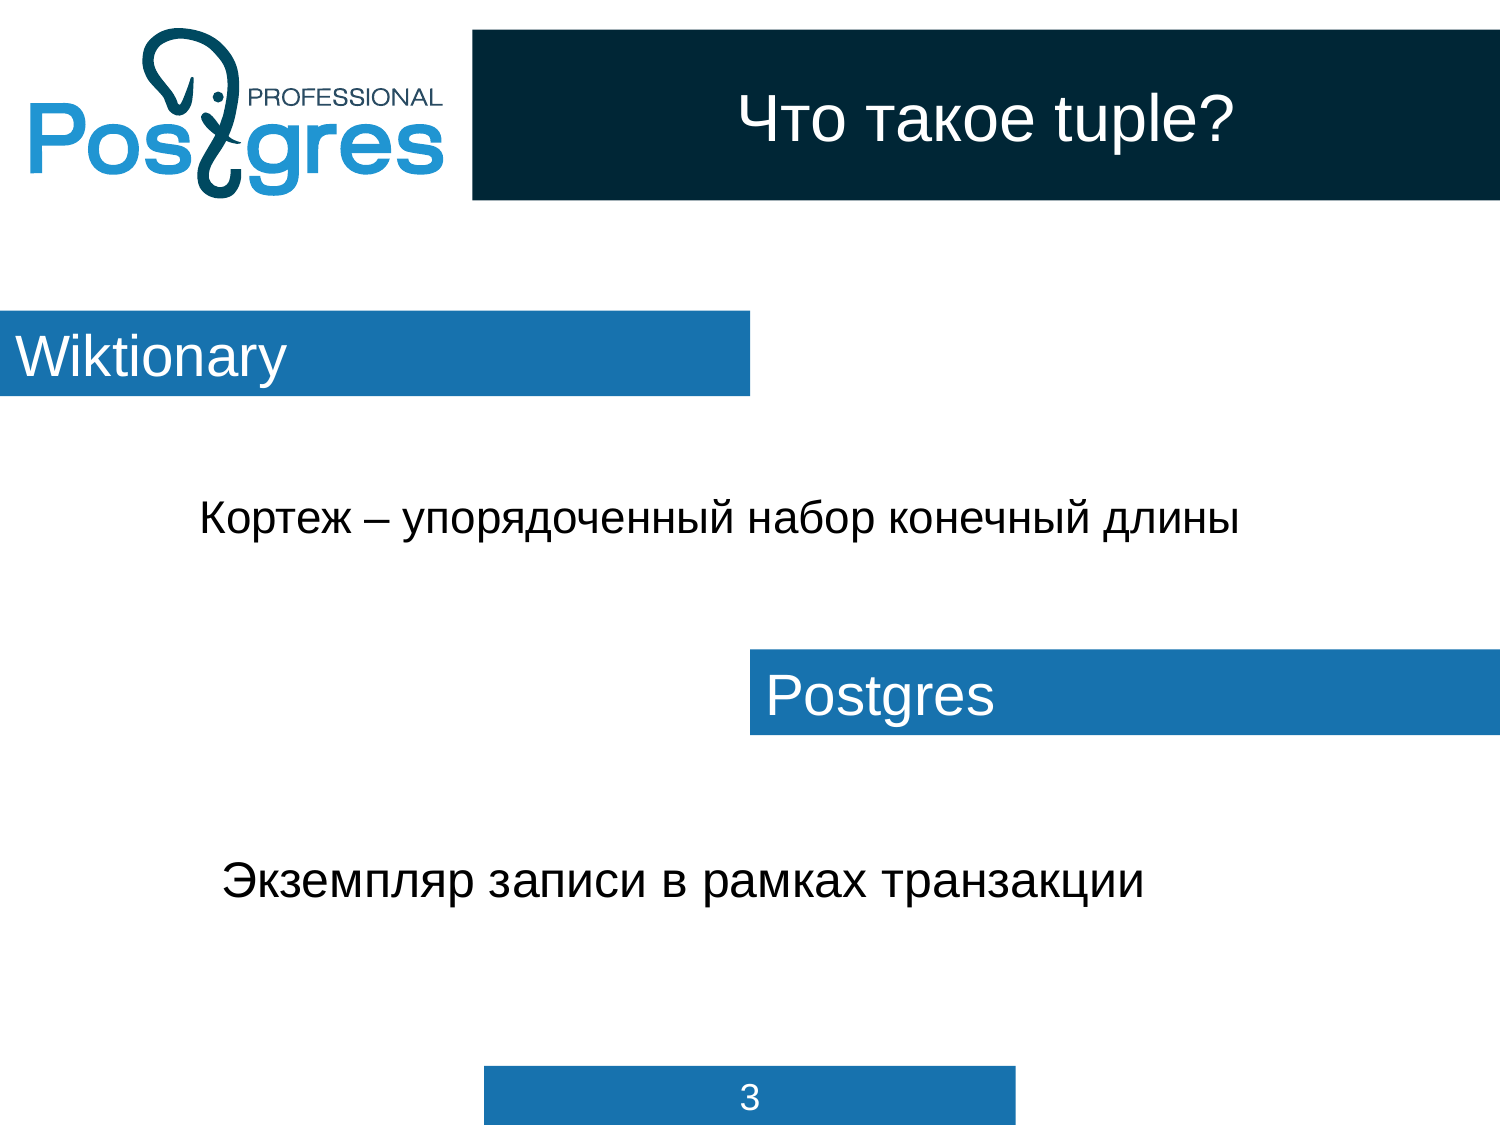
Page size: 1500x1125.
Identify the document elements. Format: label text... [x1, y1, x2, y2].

list Экземпляр записи в рамках транзакции [150, 840, 1336, 916]
list Wiktionary [0, 310, 751, 397]
title Что такое tuple? [472, 29, 1500, 201]
list Кортеж – упорядоченный набор конечный длины [128, 479, 1366, 555]
list Postgres [750, 649, 1500, 736]
